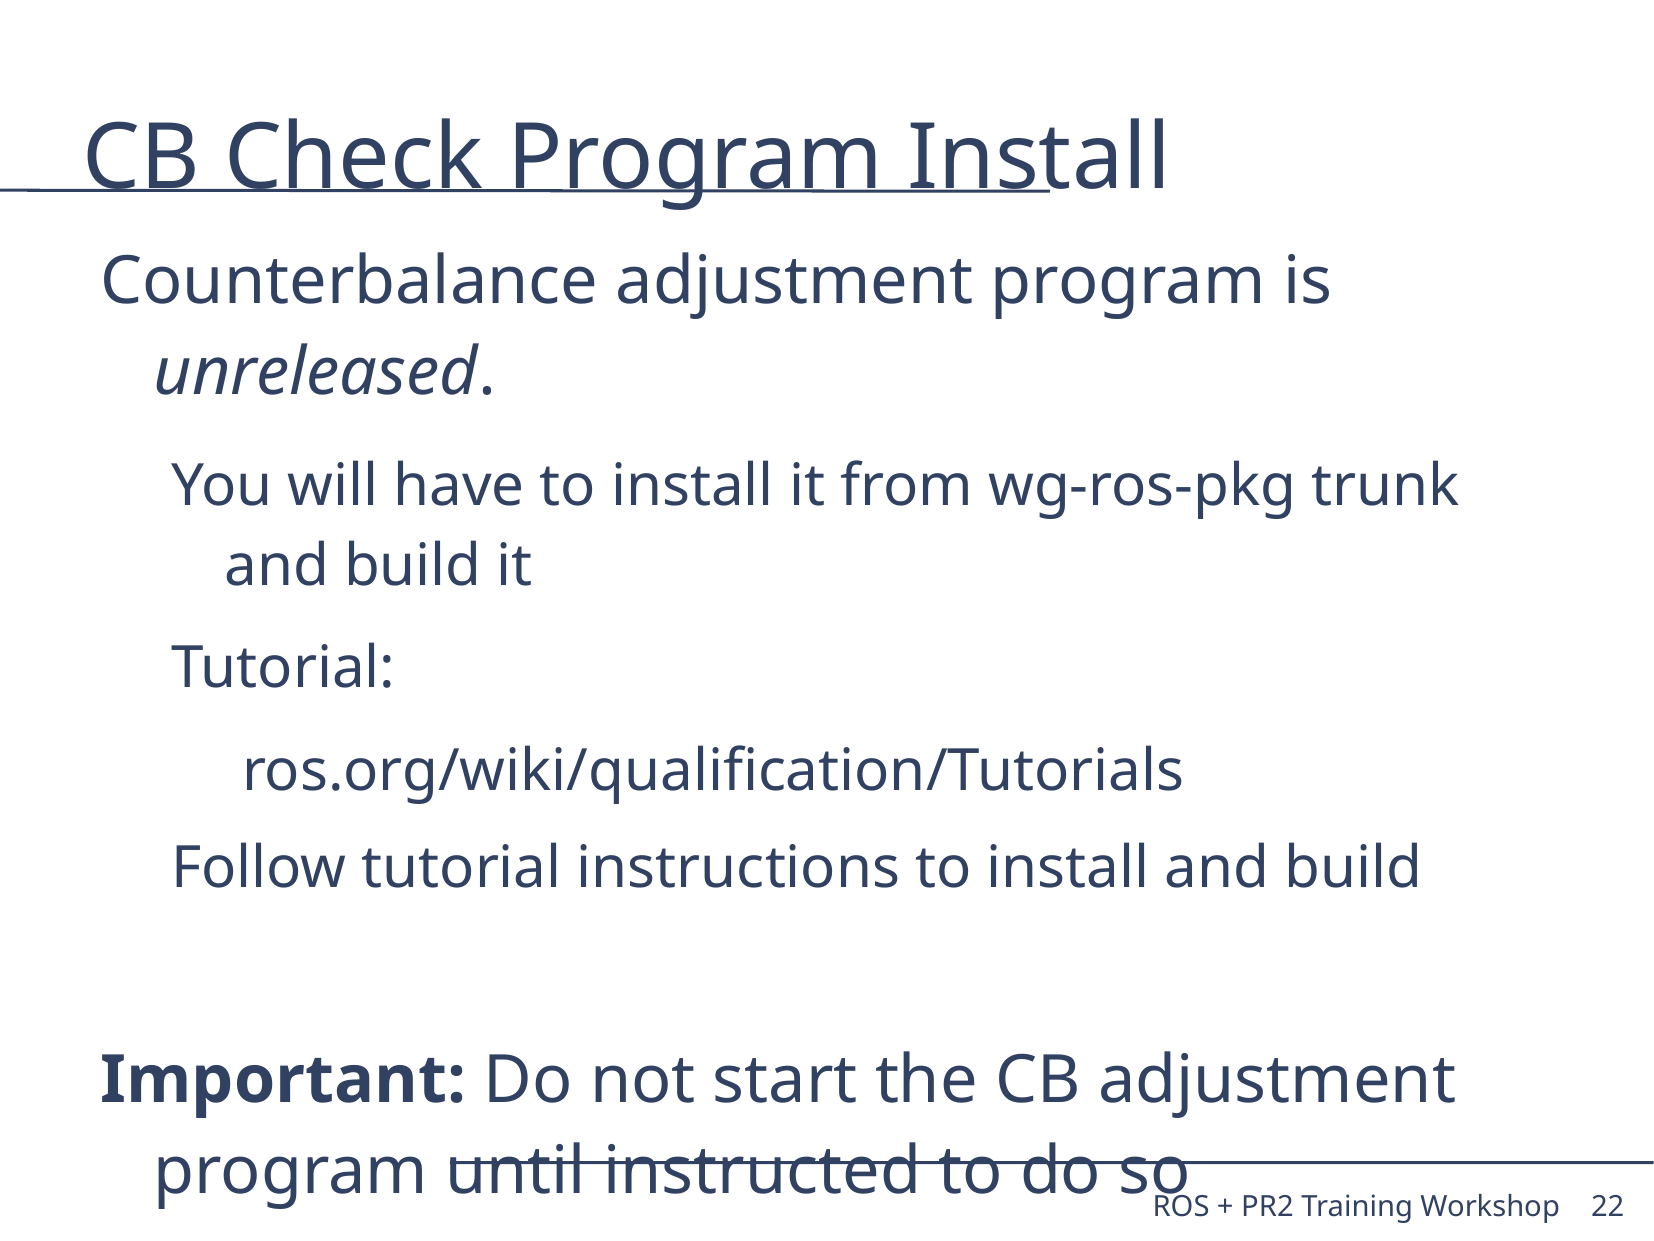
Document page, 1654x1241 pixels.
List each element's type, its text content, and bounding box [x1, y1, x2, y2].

list Counterbalance adjustment program is unreleased. You will have to install it from wg-ros-pkg trunk and build it Tutorial: ros.org/wiki/qualification/Tutorials Follow tutorial instructions to install and build Important: Do not start the CB adjustment program until instructed to do so [82, 232, 1571, 1156]
title CB Check Program Install [82, 56, 1571, 232]
